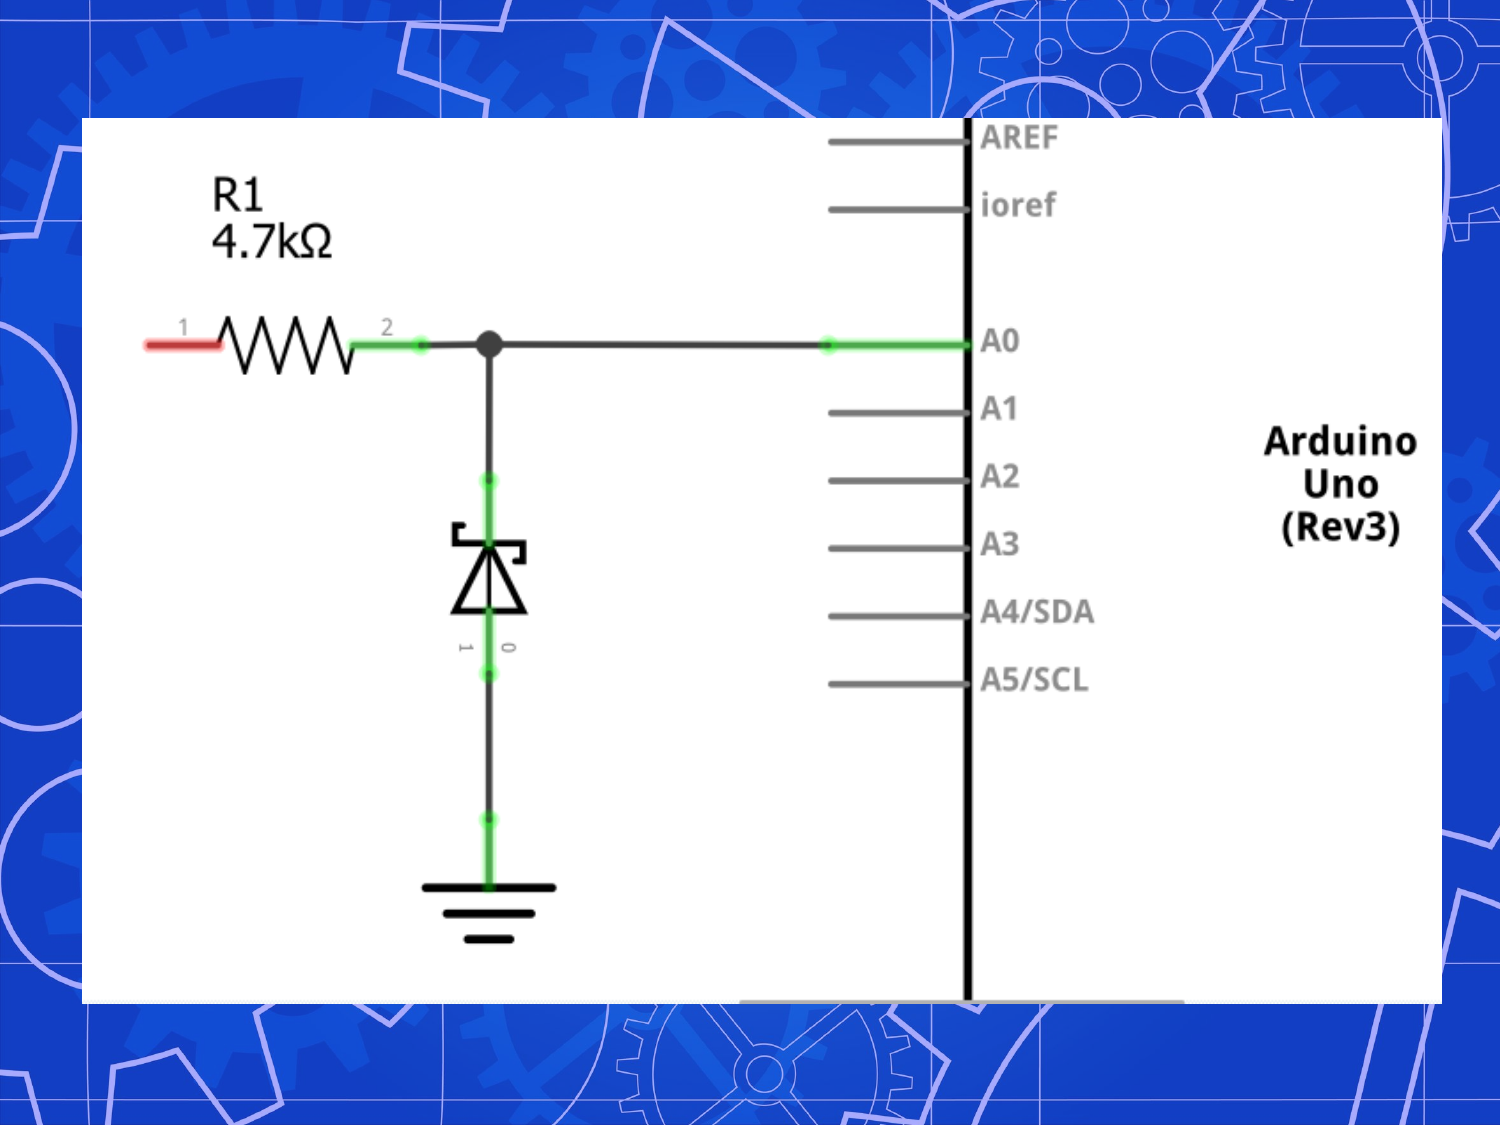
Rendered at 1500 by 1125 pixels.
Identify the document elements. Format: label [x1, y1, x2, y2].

picture [82, 118, 1442, 1004]
